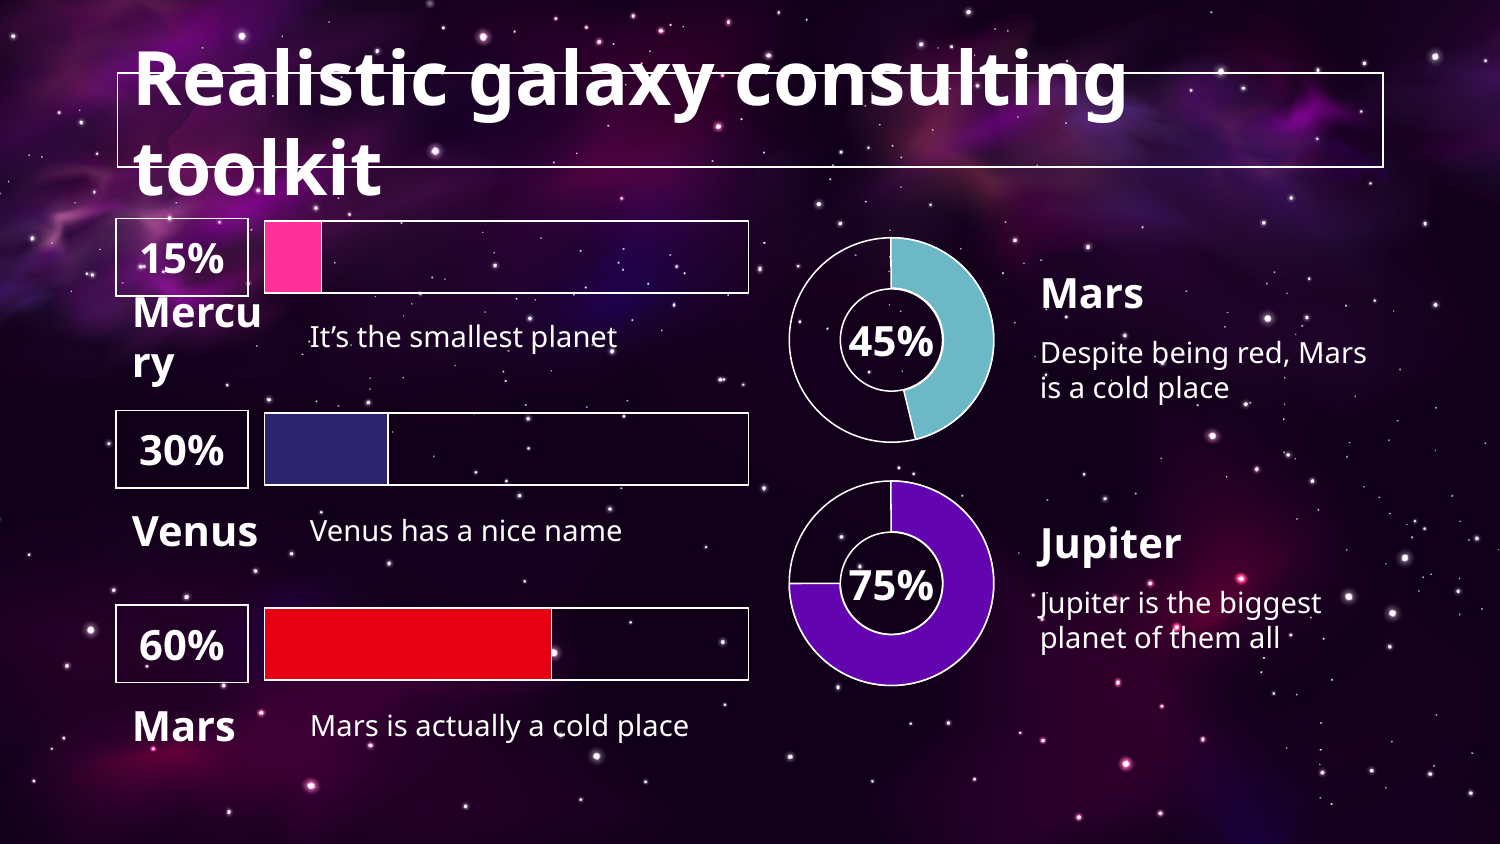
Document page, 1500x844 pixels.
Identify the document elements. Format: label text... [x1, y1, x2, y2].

text_box [890, 237, 994, 440]
title Realistic galaxy consulting toolkit [117, 72, 1383, 167]
text_box Mars is actually a cold place [295, 695, 749, 755]
text_box [264, 607, 552, 680]
text_box Venus has a nice name [295, 500, 749, 560]
text_box [789, 481, 994, 686]
text_box Mercury [244, 305, 253, 322]
picture [0, 0, 1500, 844]
text_box Mars [116, 695, 295, 755]
text_box 75% [825, 544, 958, 622]
text_box Mercury [116, 305, 295, 365]
text_box Mars [1024, 272, 1383, 319]
text_box 15% [116, 218, 248, 296]
text_box Jupiter is the biggest planet of them all [1024, 569, 1383, 659]
text_box Jupiter [1024, 523, 1383, 569]
text_box [264, 413, 388, 486]
text_box Despite being red, Mars is a cold place [1024, 319, 1383, 408]
text_box Venus [116, 500, 295, 560]
text_box 60% [116, 605, 248, 683]
text_box 45% [825, 301, 958, 379]
text_box It’s the smallest planet [295, 305, 749, 365]
text_box [264, 221, 322, 294]
text_box 30% [116, 410, 248, 488]
